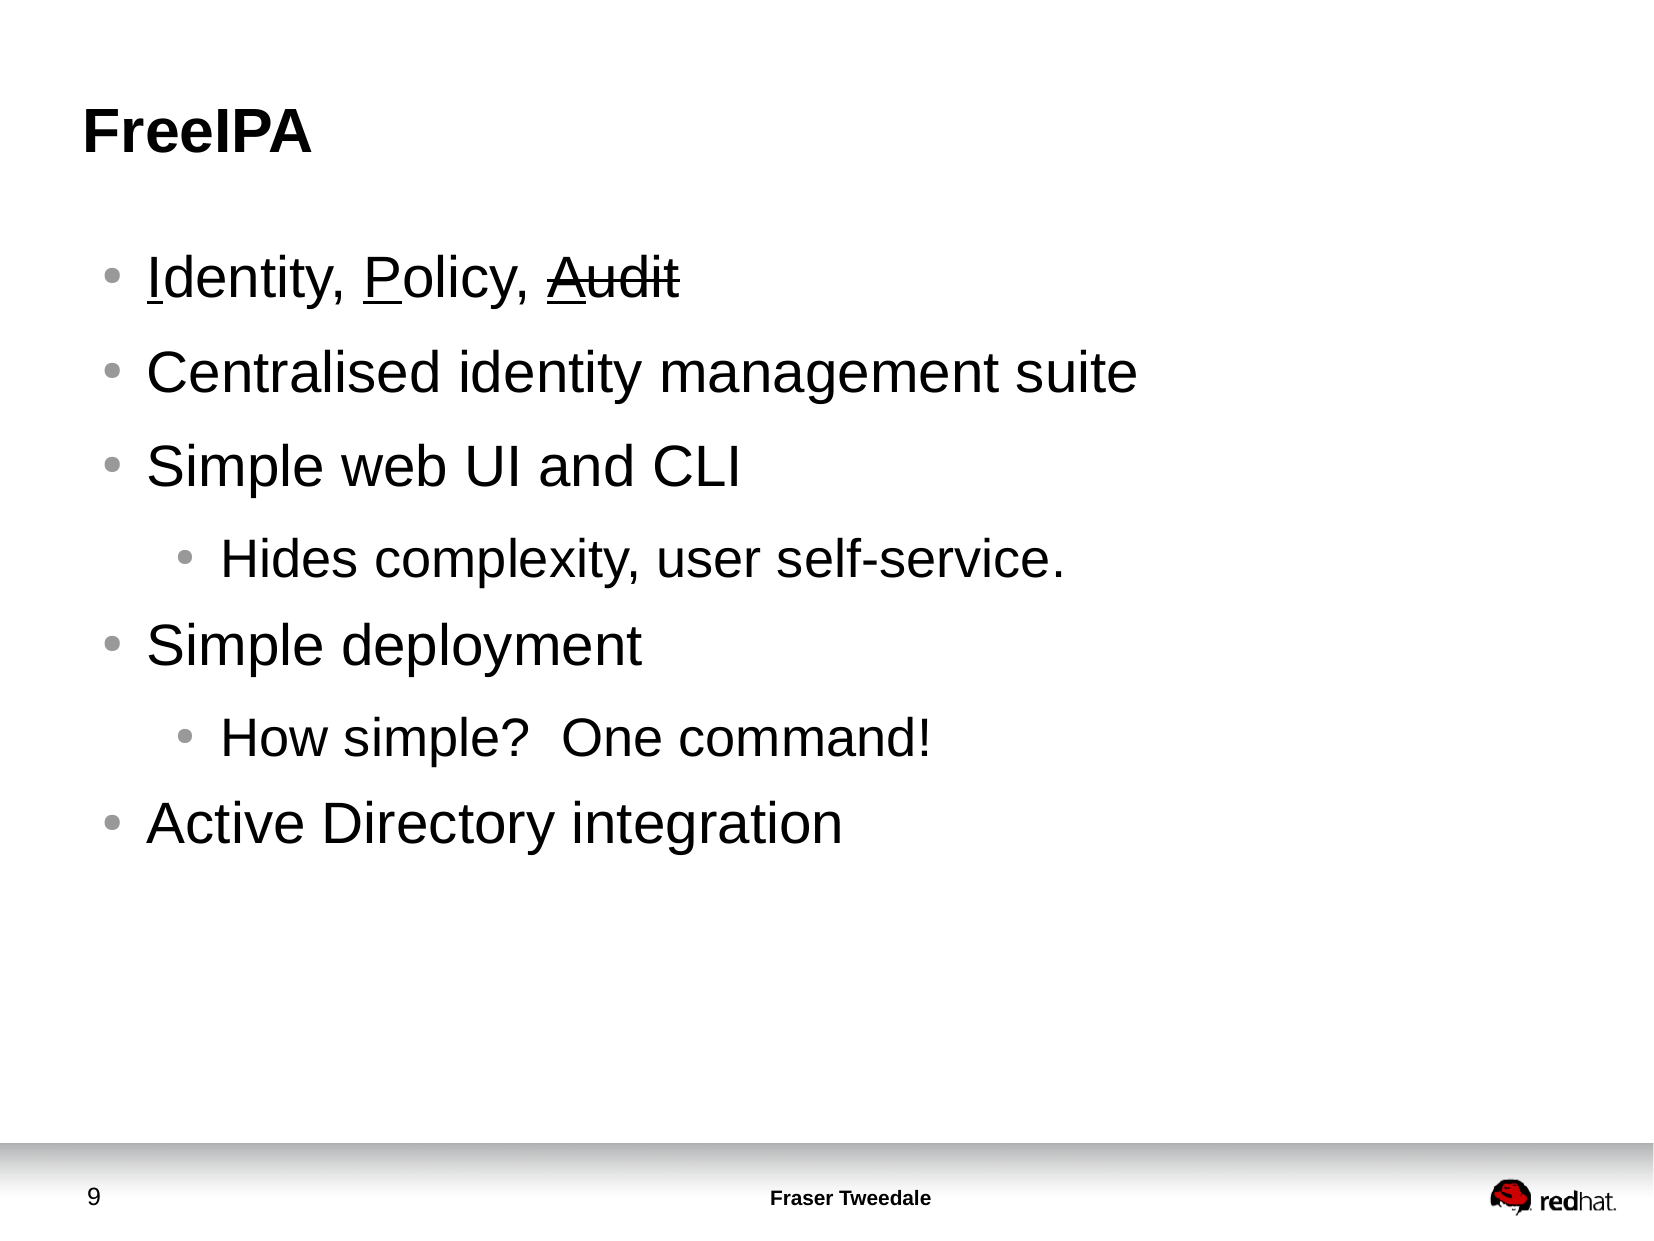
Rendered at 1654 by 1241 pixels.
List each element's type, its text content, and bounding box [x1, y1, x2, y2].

list Identity, Policy, Audit Centralised identity management suite Simple web UI and CLI Hides complexity, user self-service. Simple deployment How simple? One command! Active Directory integration [86, 244, 1576, 1039]
title FreeIPA [82, 37, 1571, 226]
picture [0, 1143, 1654, 1241]
